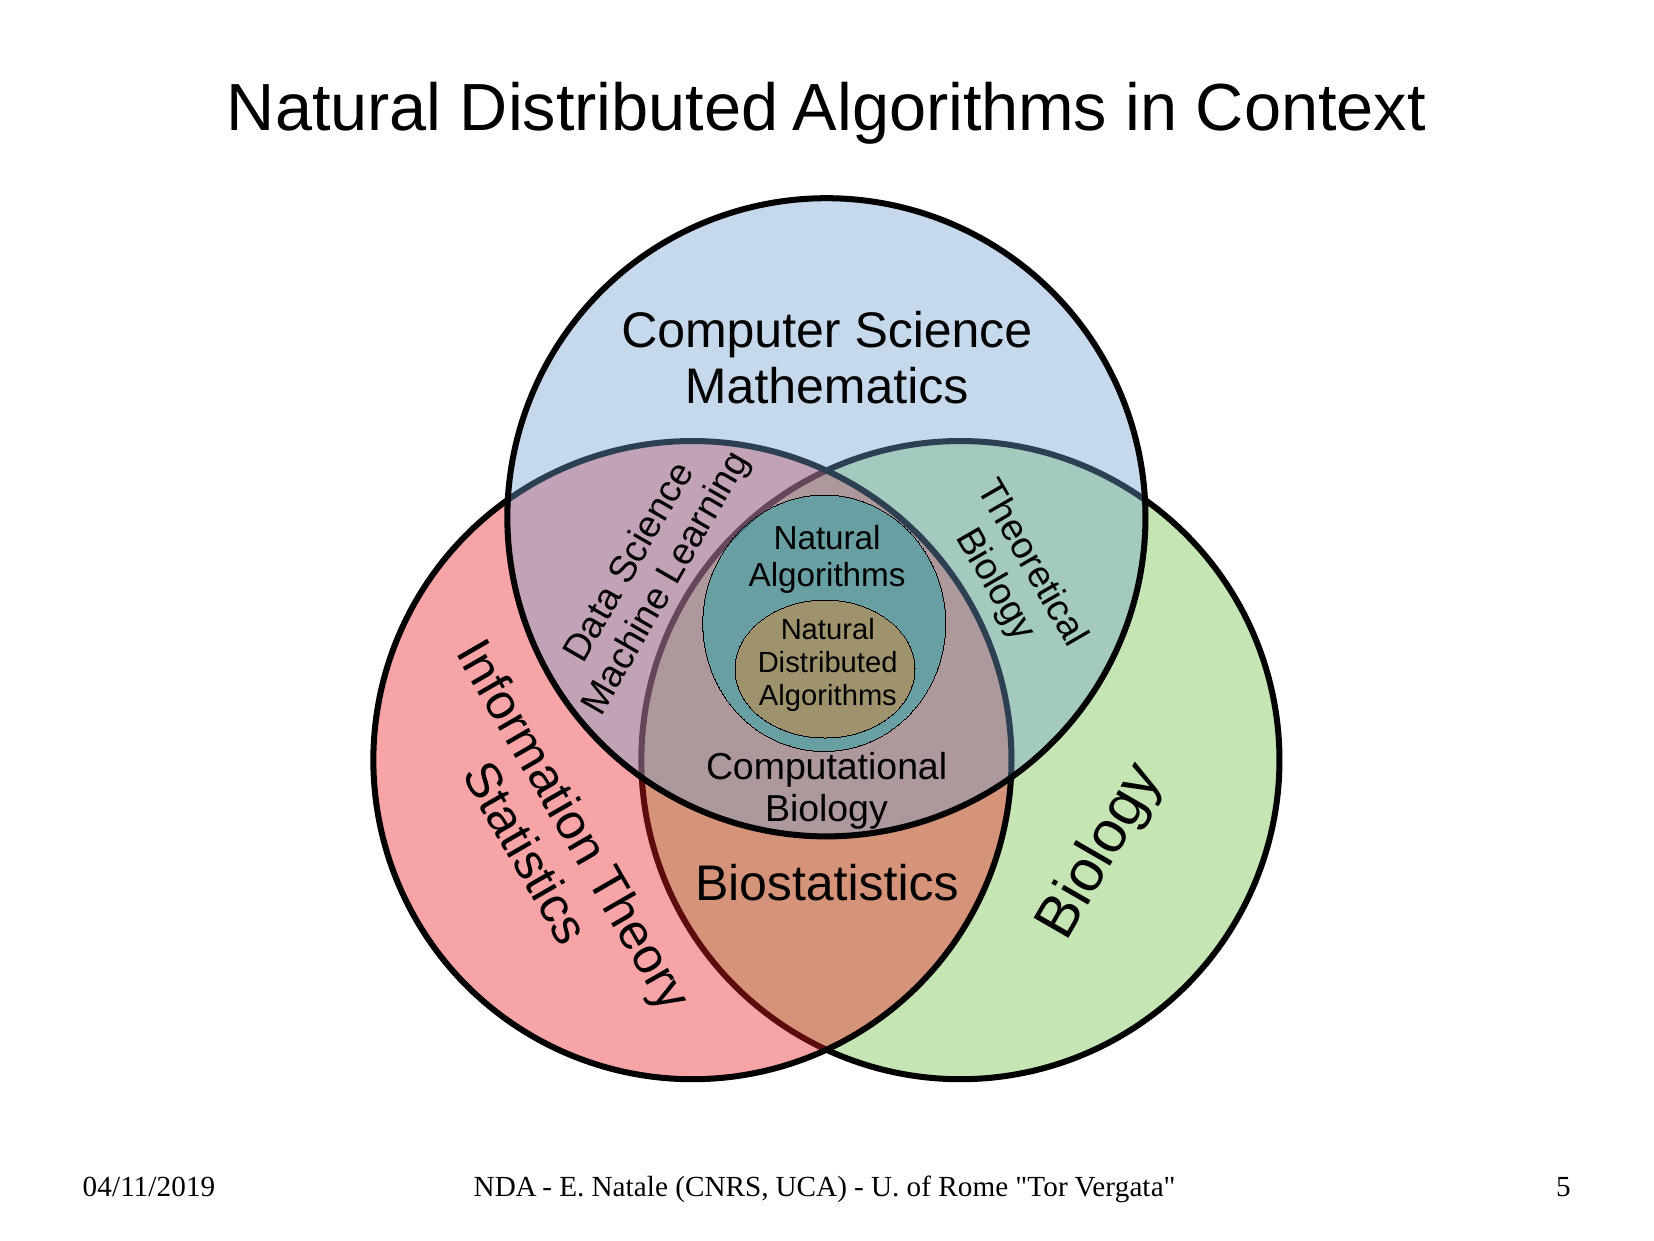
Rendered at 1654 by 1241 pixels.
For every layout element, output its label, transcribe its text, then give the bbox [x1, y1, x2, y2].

text_box Biostatistics [606, 836, 1048, 931]
text_box Biology [926, 633, 1269, 1066]
text_box Theoretical Biology [903, 441, 1128, 706]
text_box [1018, 287, 1280, 1061]
text_box Computational Biology [652, 738, 1001, 837]
text_box [373, 678, 1061, 1080]
text_box [384, 286, 651, 675]
text_box Information Theory Statistics [383, 612, 718, 1065]
text_box Natural Algorithms [702, 507, 952, 607]
title Natural Distributed Algorithms in Context [82, 49, 1571, 165]
text_box [748, 450, 994, 507]
text_box [547, 588, 1120, 836]
text_box Natural Distributed Algorithms [703, 605, 953, 719]
text_box Data Science Machine Learning [516, 402, 776, 741]
text_box [628, 198, 1025, 267]
text_box Computer Science Mathematics [606, 267, 1048, 450]
